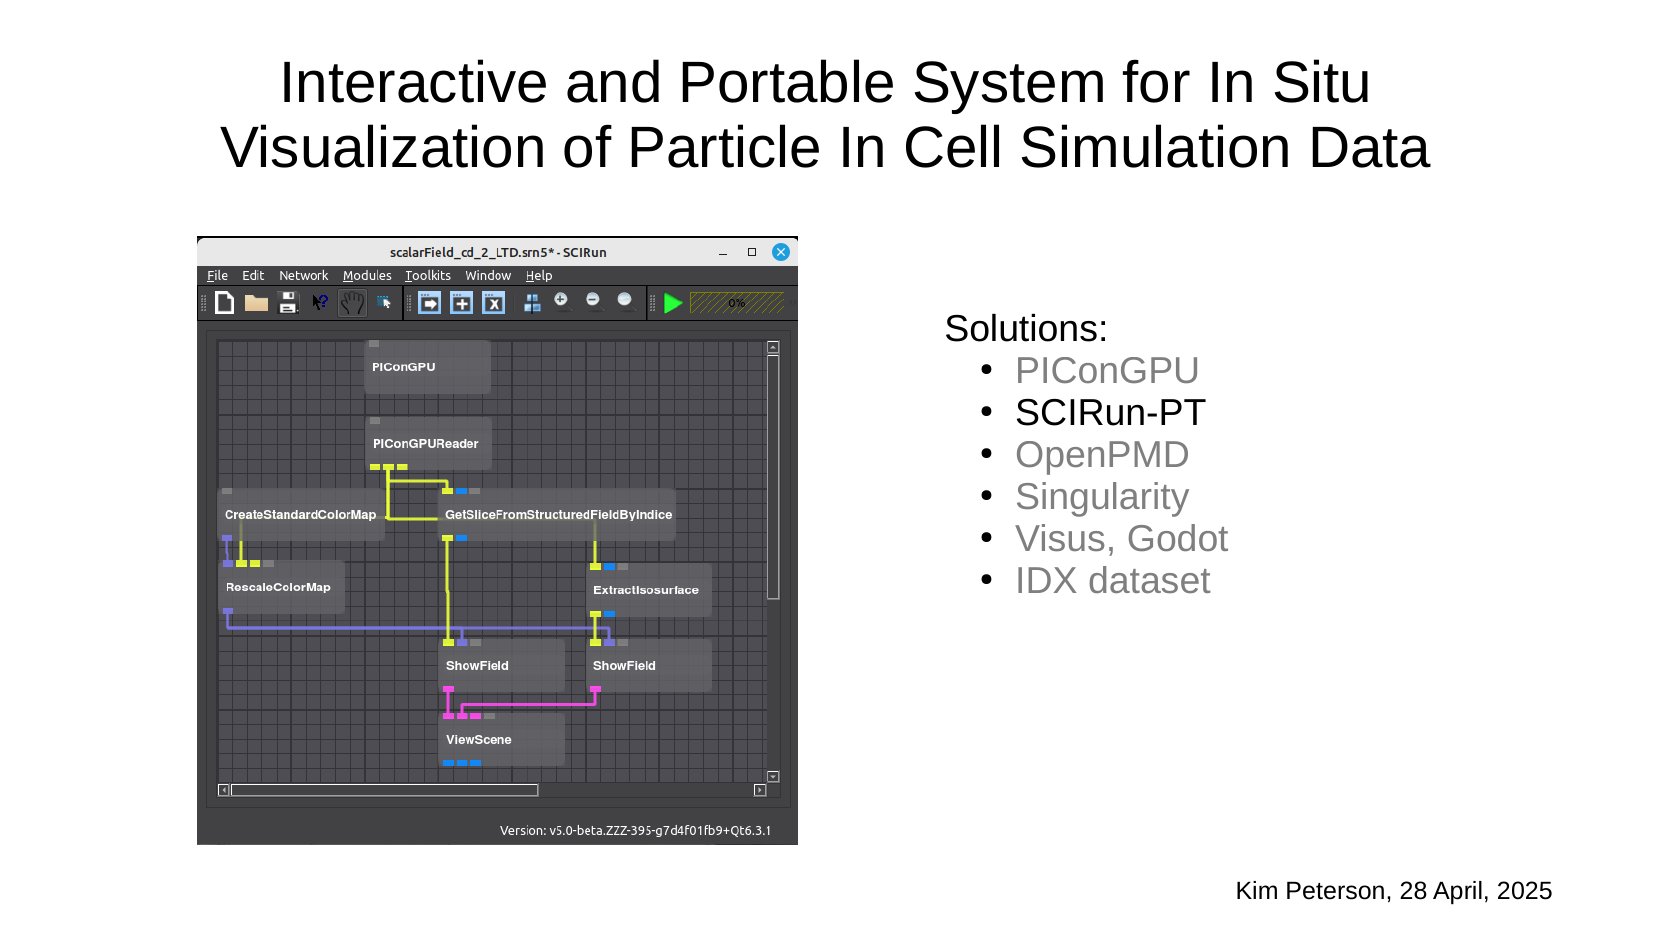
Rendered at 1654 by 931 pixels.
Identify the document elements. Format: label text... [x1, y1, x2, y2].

text_box Solutions: PIConGPU SCIRun-PT OpenPMD Singularity Visus, Godot IDX dataset [929, 300, 1536, 609]
text_box Kim Peterson, 28 April, 2025 [1220, 868, 1598, 918]
picture [197, 236, 798, 845]
title Interactive and Portable System for In Situ Visualization of Particle In Cell Simulation Data [82, 37, 1571, 193]
